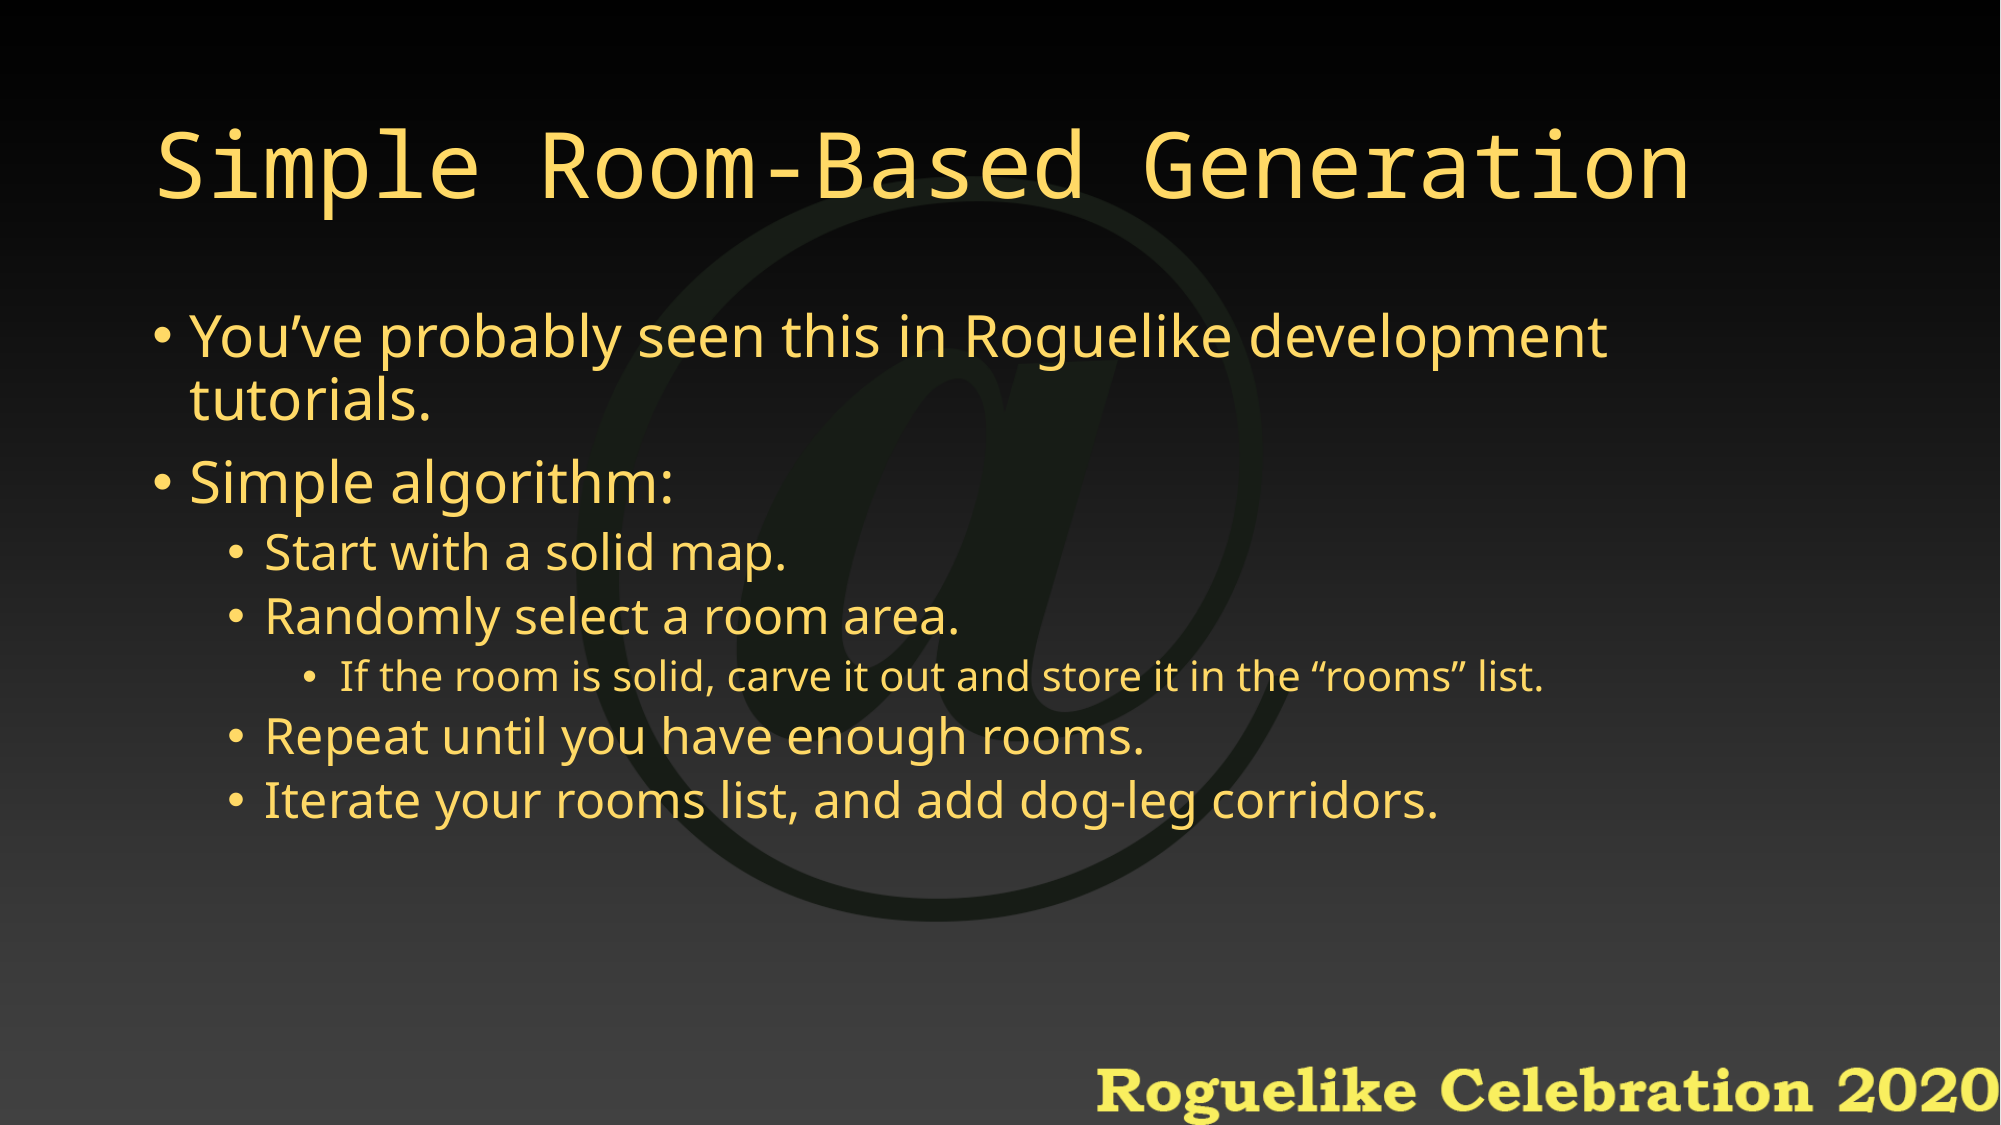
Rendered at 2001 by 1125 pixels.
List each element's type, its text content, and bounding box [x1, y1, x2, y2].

picture [0, 0, 2001, 1125]
title Simple Room-Based Generation [137, 59, 1863, 278]
list You’ve probably seen this in Roguelike development tutorials. Simple algorithm: Start with a solid map. Randomly select a room area. If the room is solid, carve it out and store it in the “rooms” list. Repeat until you have enough rooms. Iterate your rooms list, and add dog-leg corridors. [137, 299, 1863, 1014]
